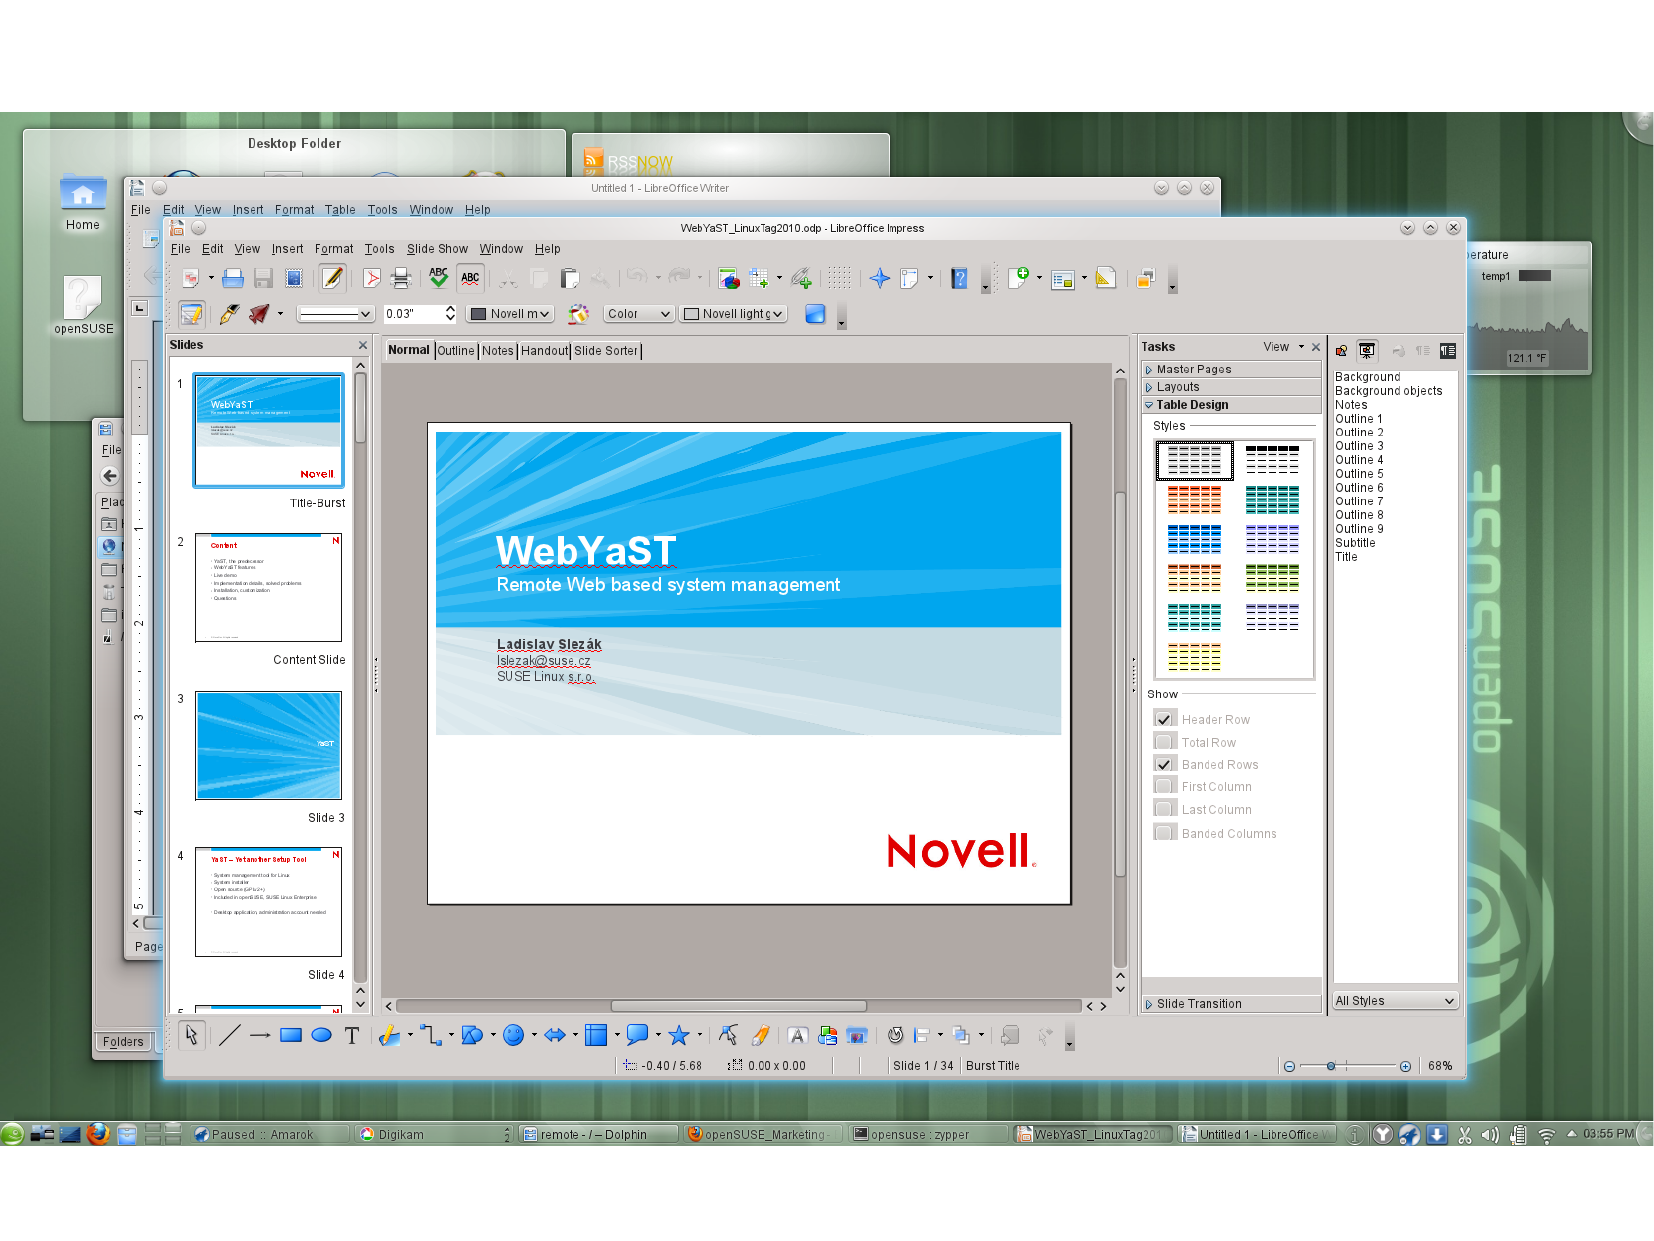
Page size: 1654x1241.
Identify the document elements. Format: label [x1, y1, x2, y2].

picture [0, 112, 1654, 1146]
